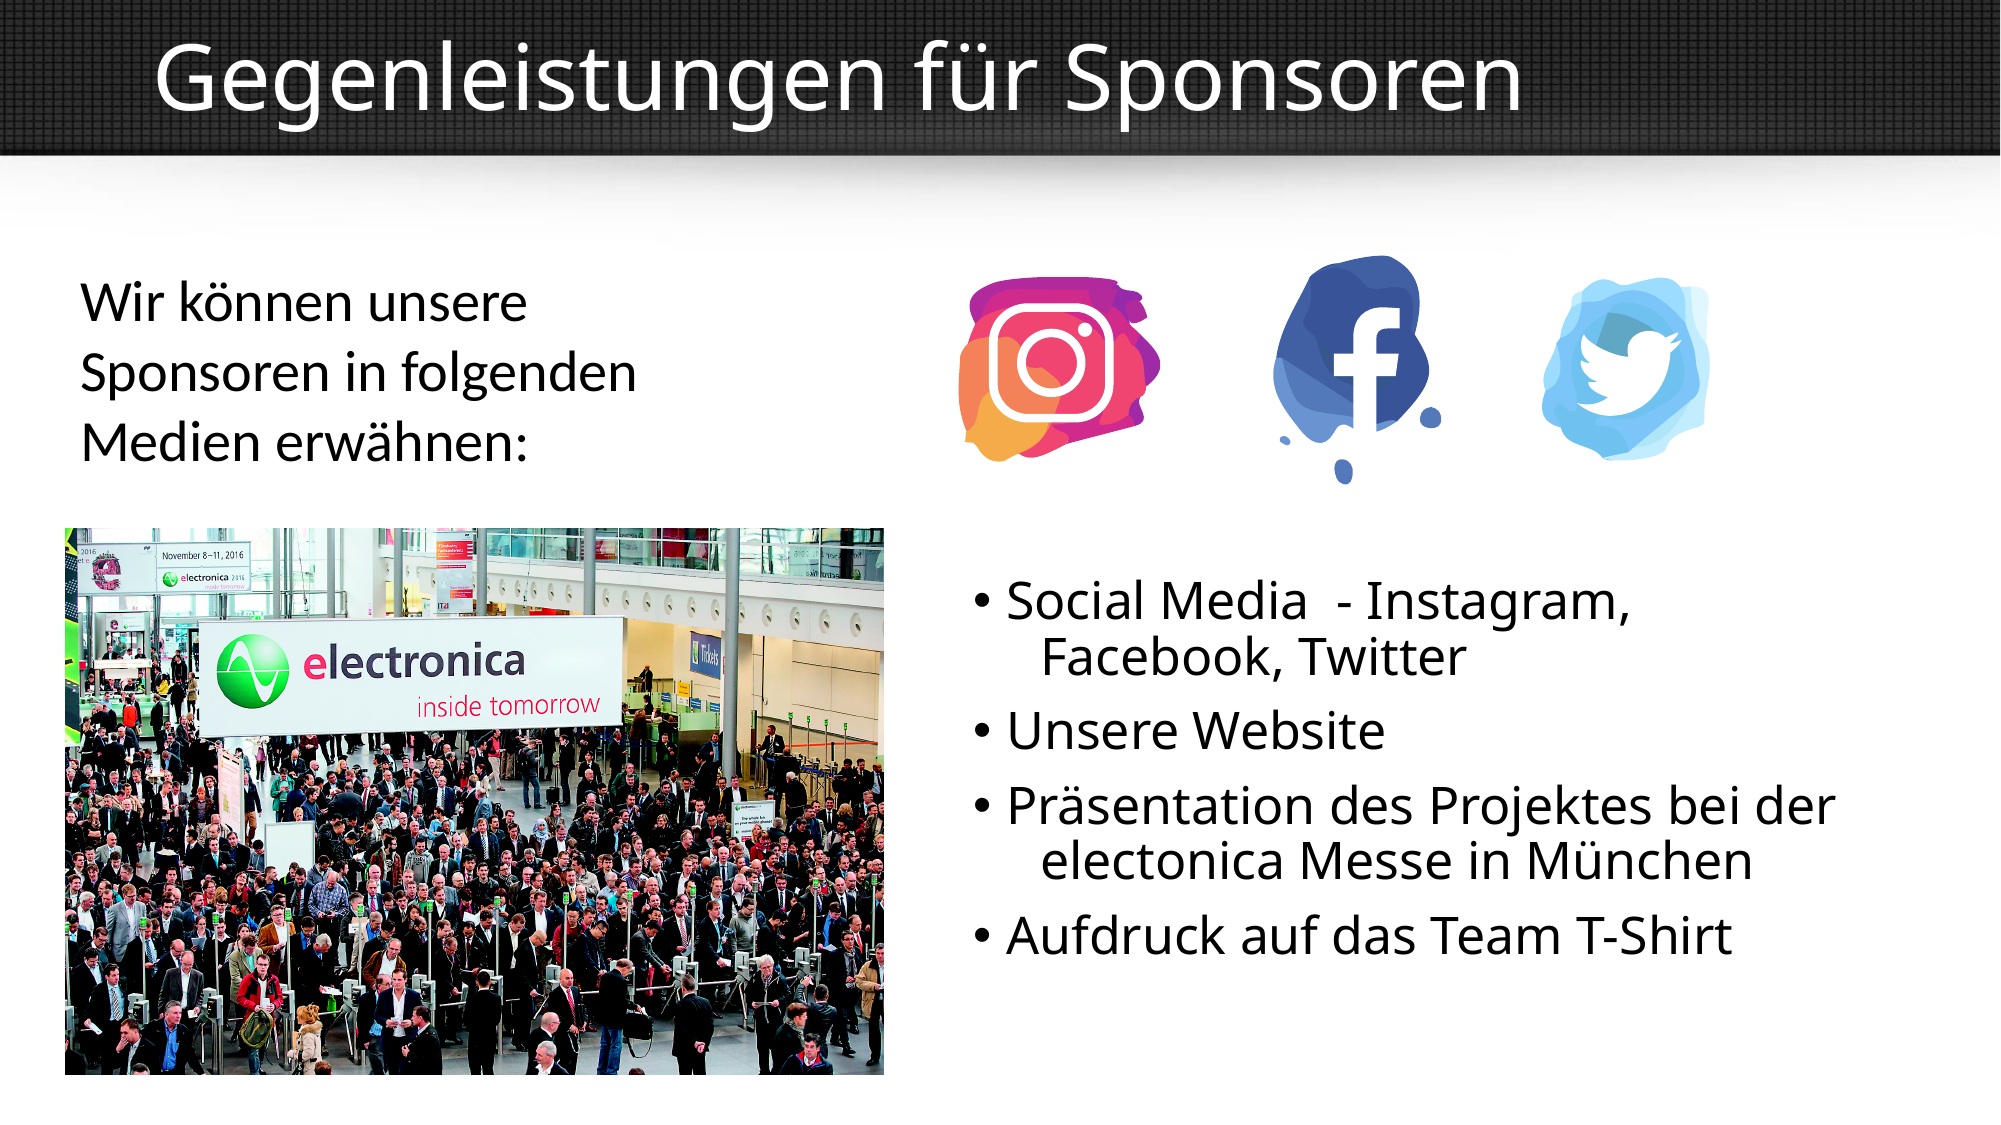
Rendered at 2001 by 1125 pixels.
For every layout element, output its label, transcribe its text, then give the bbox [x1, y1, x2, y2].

text_box Wir können unsere Sponsoren in folgenden Medien erwähnen: [65, 255, 680, 483]
picture [1272, 255, 1442, 485]
list Social Media - Instagram, Facebook, Twitter Unsere Website Präsentation des Projektes bei der electonica Messe in München Aufdruck auf das Team T-Shirt [958, 567, 1855, 1019]
picture [1542, 277, 1710, 461]
picture [958, 277, 1161, 462]
title Gegenleistungen für Sponsoren [137, 0, 1863, 190]
picture [65, 528, 884, 1075]
